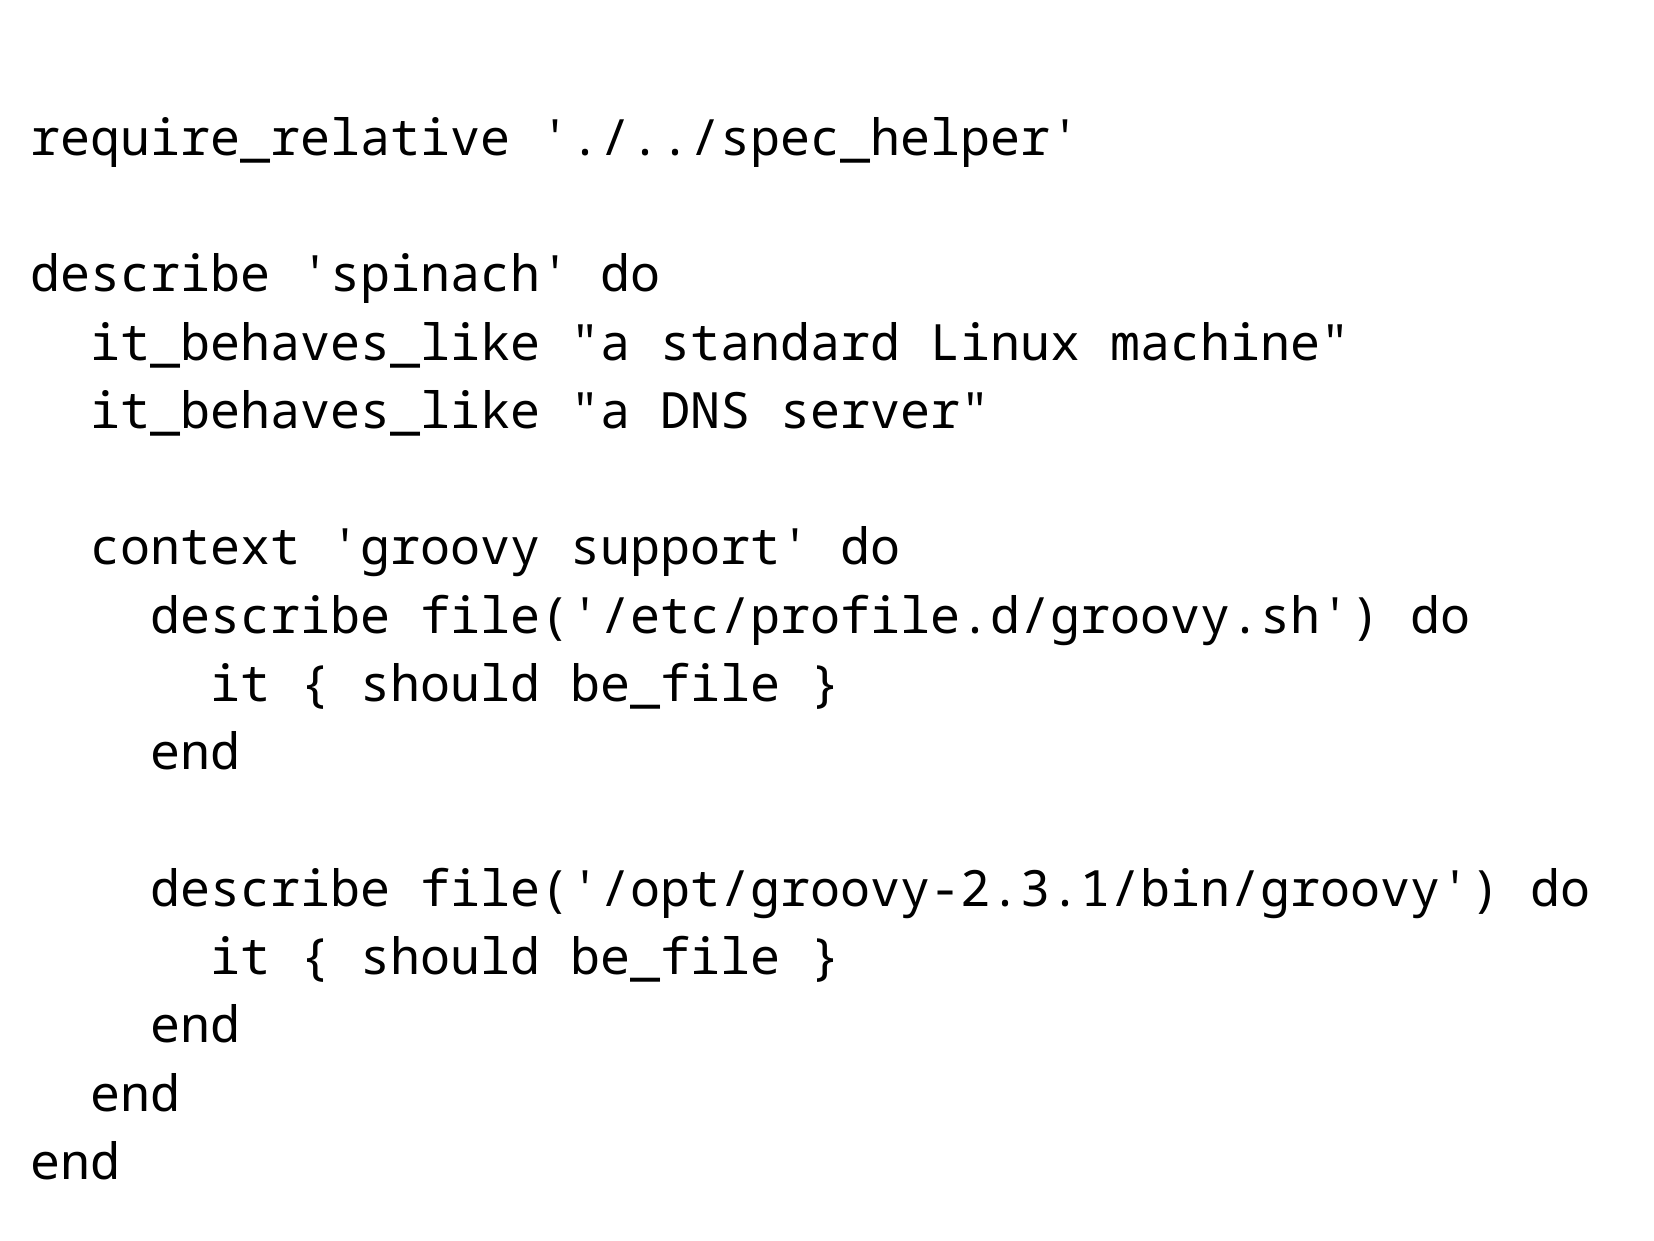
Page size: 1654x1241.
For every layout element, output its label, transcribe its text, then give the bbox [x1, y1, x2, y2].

text_box require_relative './../spec_helper' describe 'spinach' do it_behaves_like "a standard Linux machine" it_behaves_like "a DNS server" context 'groovy support' do describe file('/etc/profile.d/groovy.sh') do it { should be_file } end describe file('/opt/groovy-2.3.1/bin/groovy') do it { should be_file } end end end [15, 94, 1606, 1096]
